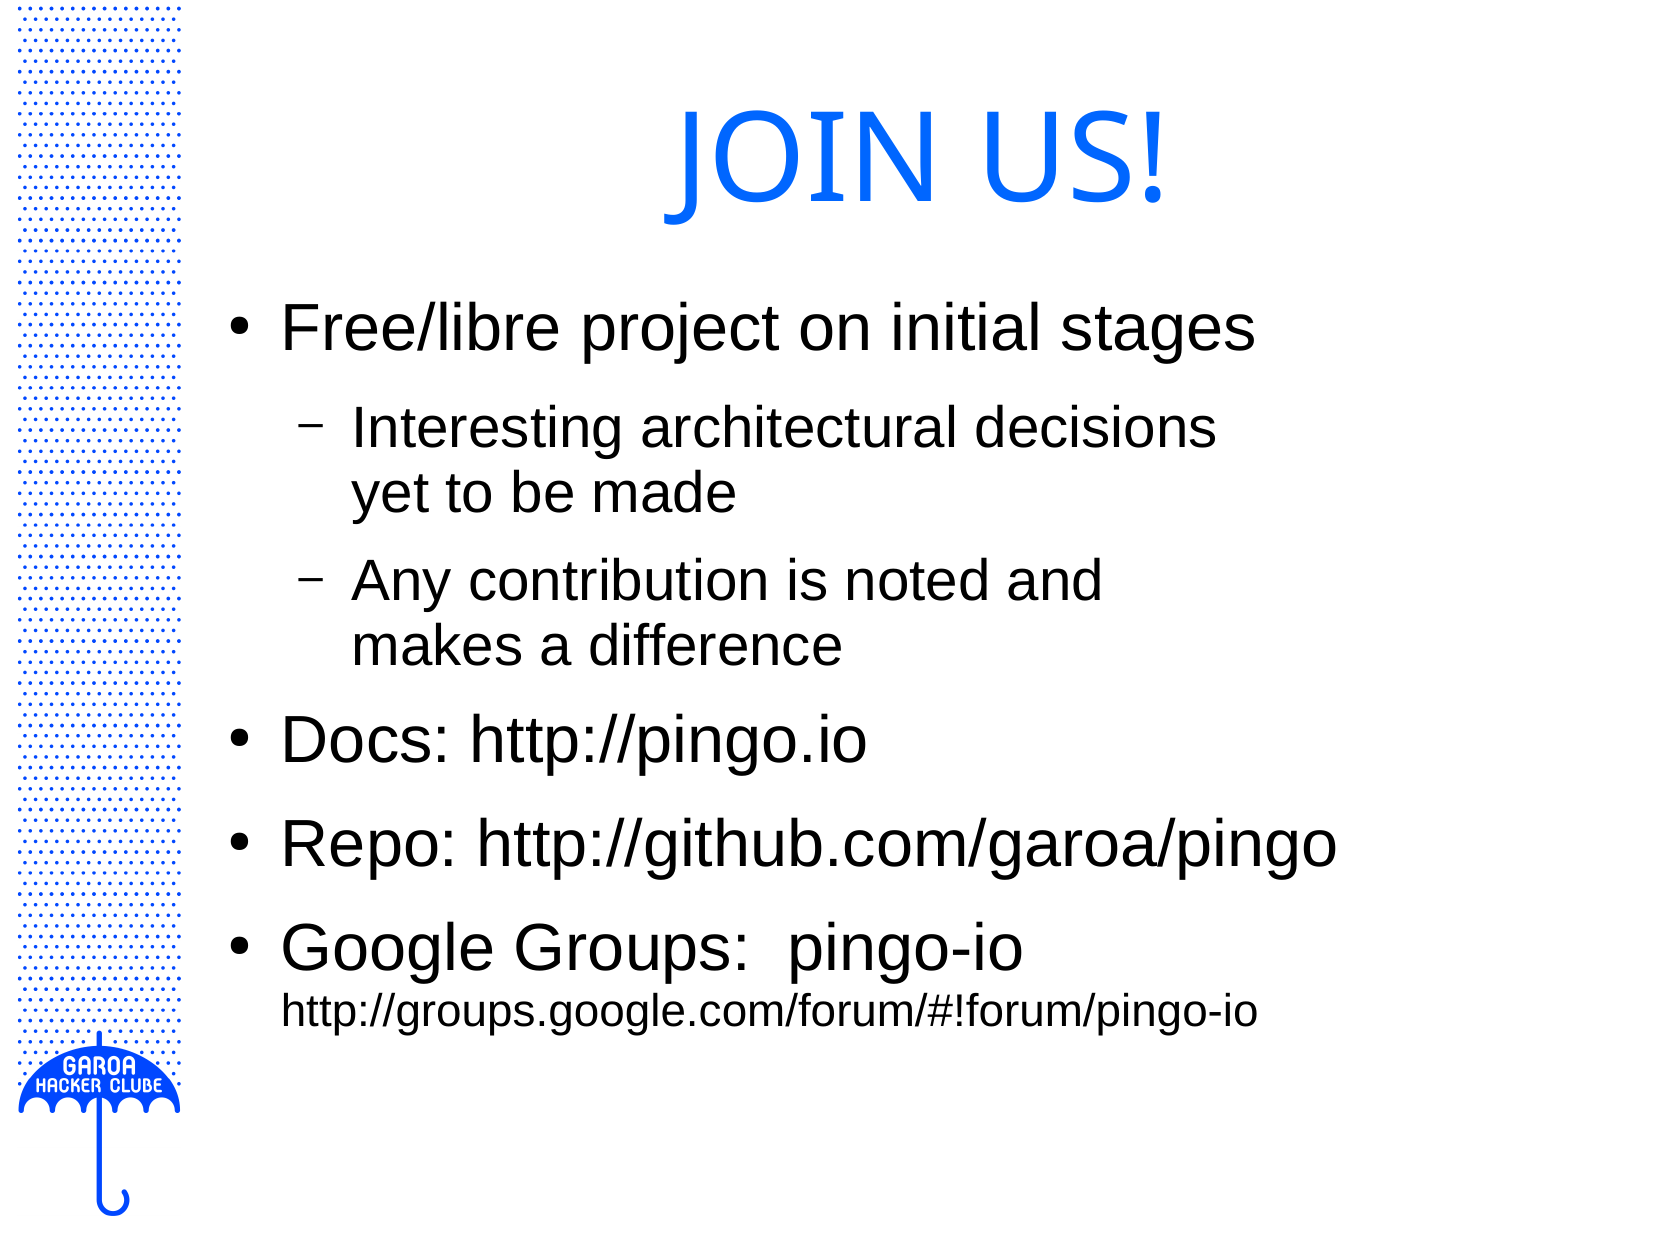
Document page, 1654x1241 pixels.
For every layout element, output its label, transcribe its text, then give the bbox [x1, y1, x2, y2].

title JOIN US! [210, 49, 1636, 257]
picture [17, 0, 181, 1216]
list Free/libre project on initial stages Interesting architectural decisions yet to be made Any contribution is noted and makes a difference Docs: http://pingo.io Repo: http://github.com/garoa/pingo Google Groups: pingo-io http://groups.google.com/forum/#!forum/pingo-io [210, 290, 1636, 1156]
